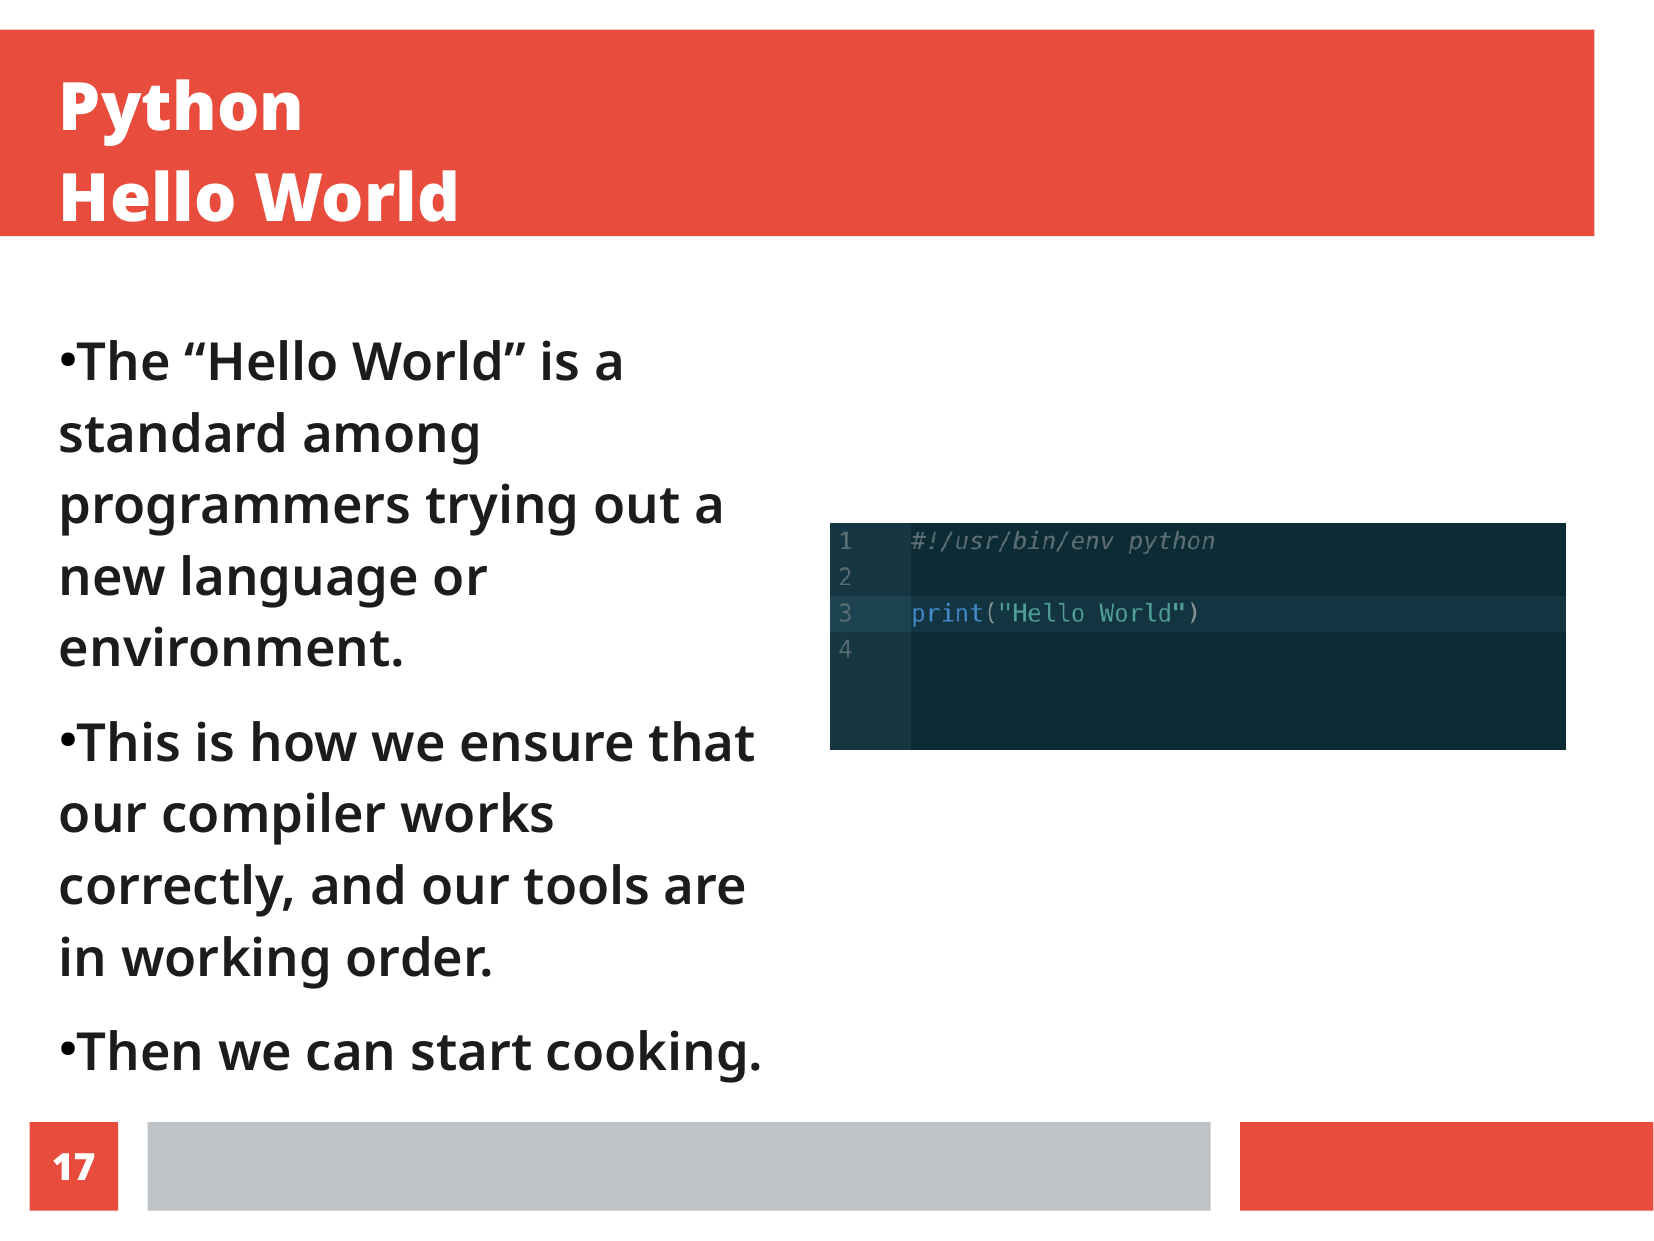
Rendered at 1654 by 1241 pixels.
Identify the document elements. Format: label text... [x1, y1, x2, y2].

list The “Hello World” is a standard among programmers trying out a new language or environment. This is how we ensure that our compiler works correctly, and our tools are in working order. Then we can start cooking. [59, 324, 794, 1093]
picture [830, 523, 1566, 751]
title Python Hello World [59, 59, 1595, 207]
